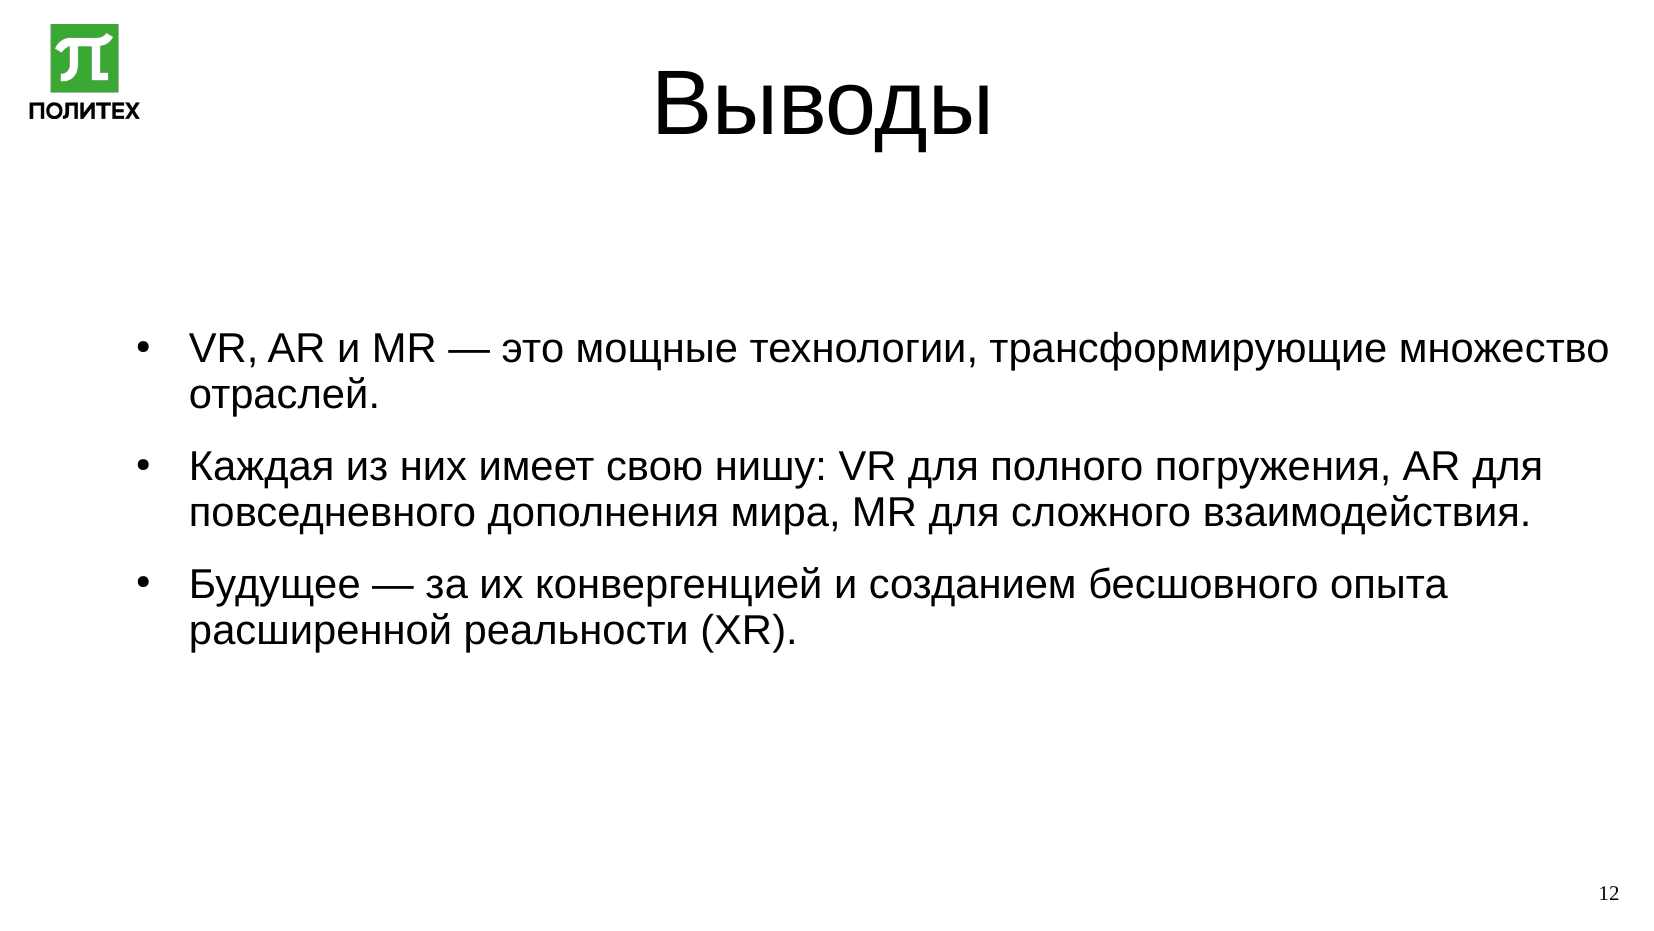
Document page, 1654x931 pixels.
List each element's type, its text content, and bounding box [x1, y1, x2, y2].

title 12 [1564, 856, 1654, 931]
list VR, AR и MR — это мощные технологии, трансформирующие множество отраслей. Каждая из них имеет свою нишу: VR для полного погружения, AR для повседневного дополнения мира, MR для сложного взаимодействия. Будущее — за их конвергенцией и созданием бесшовного опыта расширенной реальности (XR). [118, 324, 1654, 857]
picture [29, 24, 140, 119]
title Выводы [78, 0, 1567, 206]
